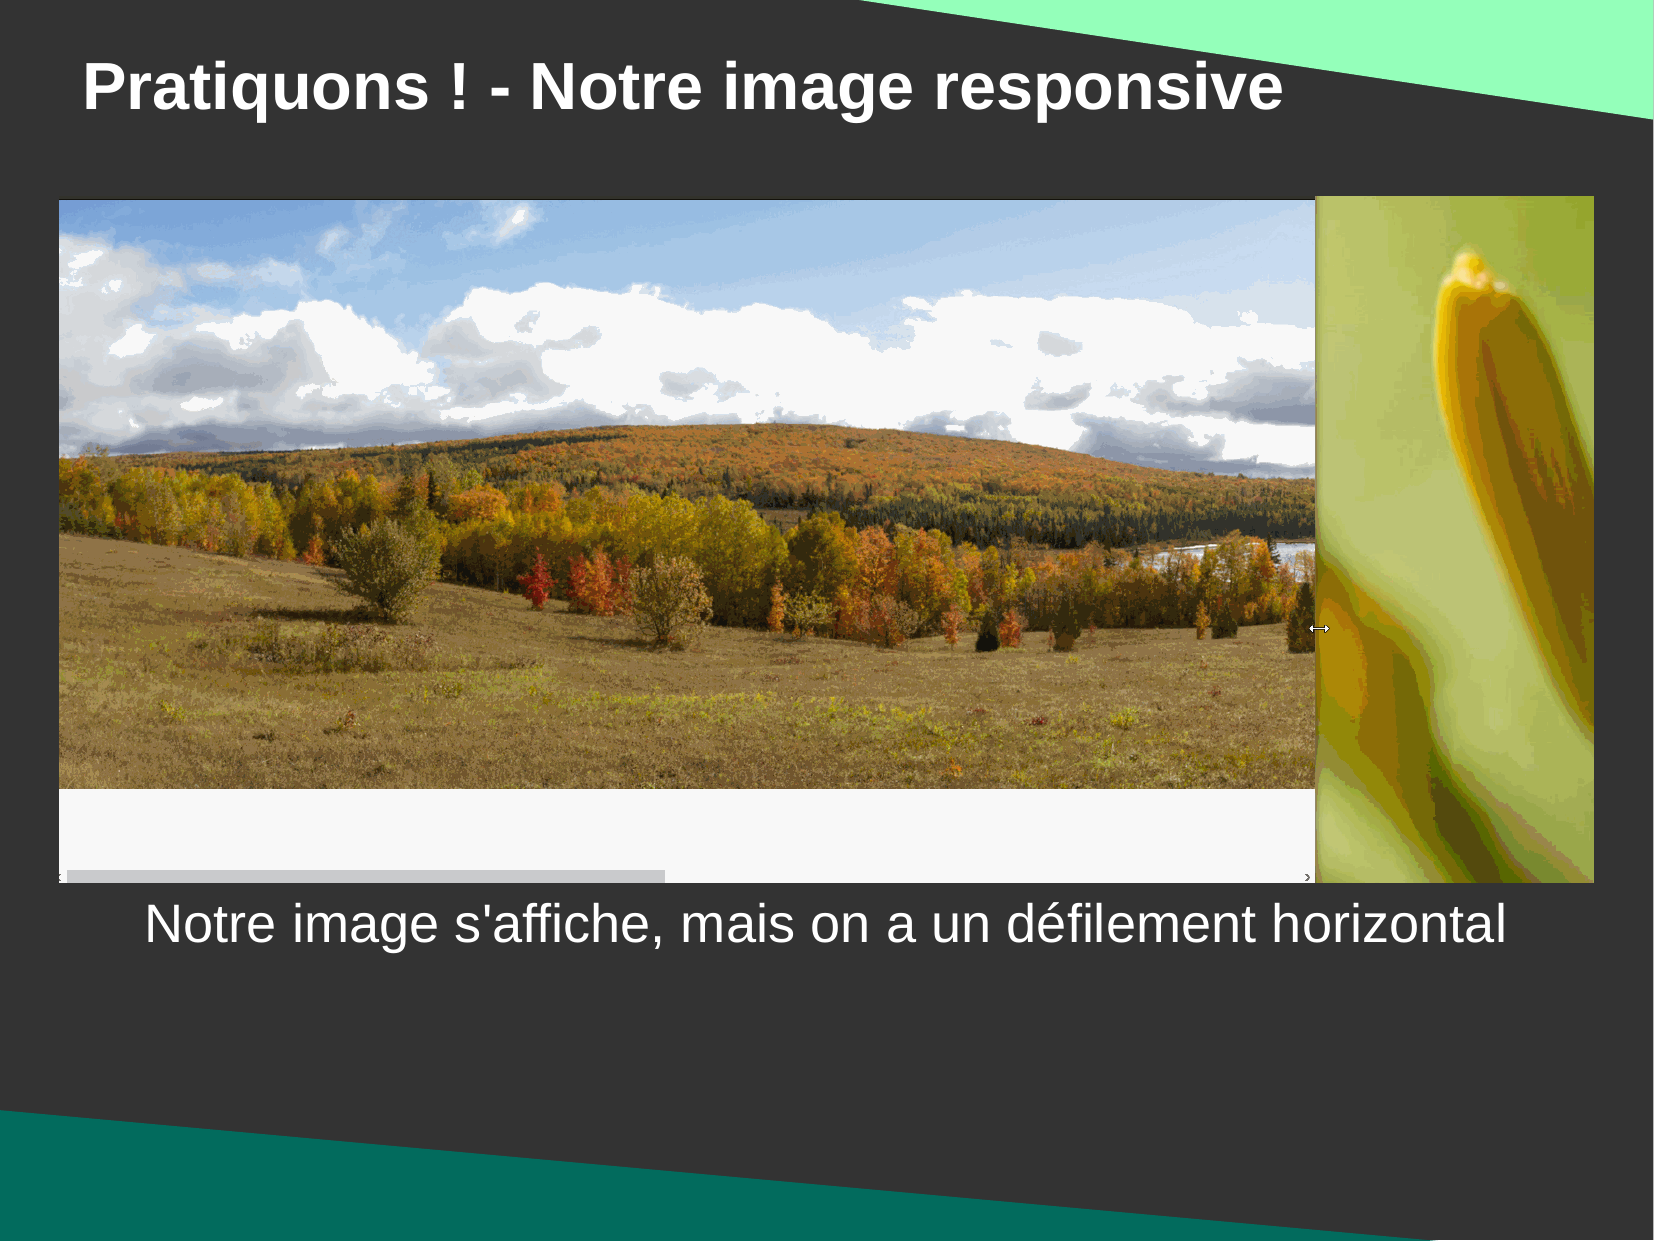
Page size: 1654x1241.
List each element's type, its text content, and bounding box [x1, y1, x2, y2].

title Pratiquons ! - Notre image responsive [82, 49, 1571, 152]
picture [59, 196, 1594, 883]
text_box [859, 0, 1654, 120]
title Notre image s'affiche, mais on a un défilement horizontal [88, 893, 1565, 957]
